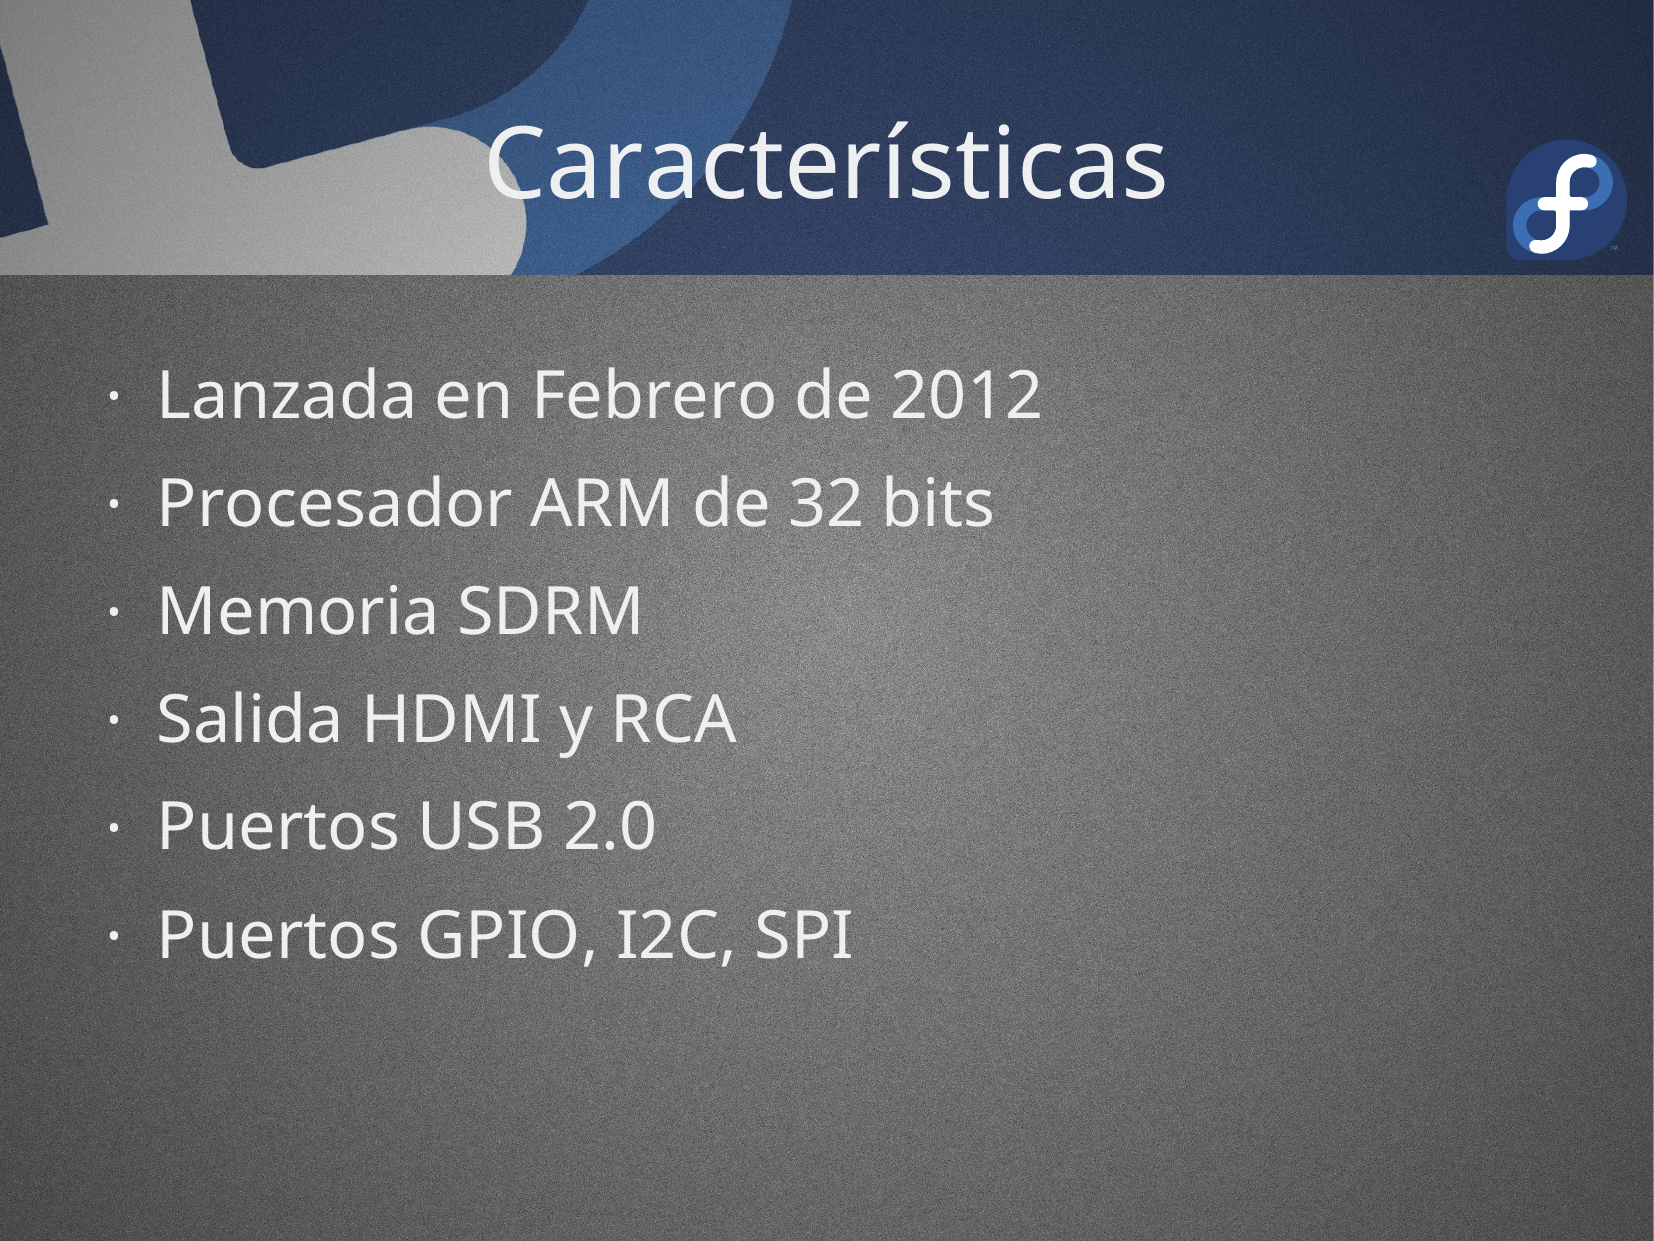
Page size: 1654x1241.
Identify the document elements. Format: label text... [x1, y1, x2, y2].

text_box Características [88, 58, 1565, 266]
text_box Lanzada en Febrero de 2012 Procesador ARM de 32 bits Memoria SDRM Salida HDMI y RCA Puertos USB 2.0 Puertos GPIO, I2C, SPI [88, 354, 1565, 1241]
picture [0, 0, 1654, 1241]
